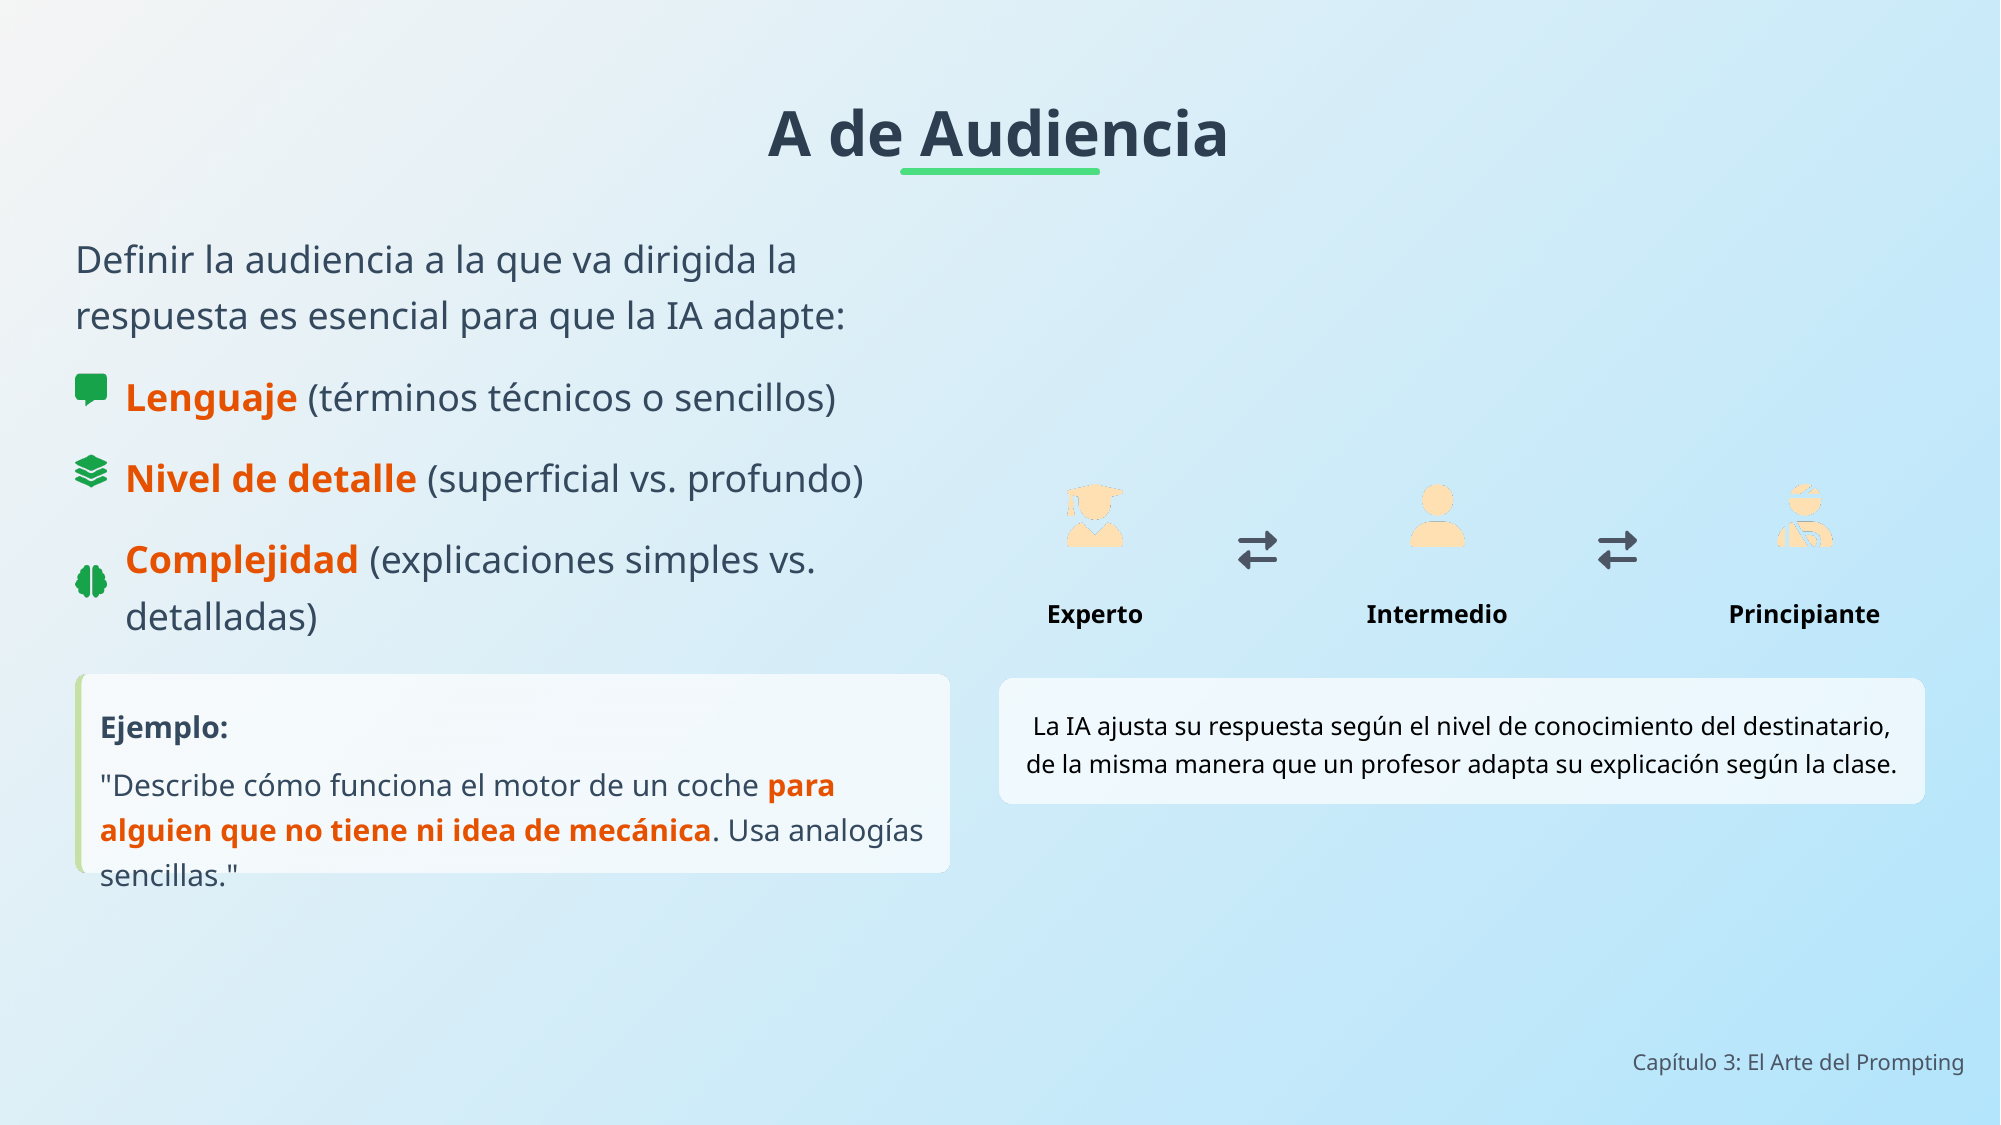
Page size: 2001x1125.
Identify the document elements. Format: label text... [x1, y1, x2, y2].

text_box Definir la audiencia a la que va dirigida la respuesta es esencial para que la IA adapte: [75, 224, 950, 338]
text_box Intermedio [1360, 590, 1515, 629]
text_box Nivel de detalle (superficial vs. profundo) [125, 443, 958, 500]
text_box A de Audiencia [75, 74, 1925, 169]
text_box Ejemplo: [99, 699, 925, 745]
text_box La IA ajusta su respuesta según el nivel de conocimiento del destinatario, de la misma manera que un profesor adapta su explicación según la clase. [1025, 703, 1900, 778]
text_box "Describe cómo funciona el motor de un coche para alguien que no tiene ni idea de mecánica. Usa analogías sencillas." [99, 757, 925, 848]
picture [0, 0, 2000, 1125]
text_box Lenguaje (términos técnicos o sencillos) [125, 362, 938, 419]
text_box Capítulo 3: El Arte del Prompting [1632, 1043, 2000, 1075]
text_box Principiante [1718, 590, 1891, 629]
text_box Experto [1039, 590, 1151, 629]
text_box Complejidad (explicaciones simples vs. detalladas) [124, 525, 950, 638]
